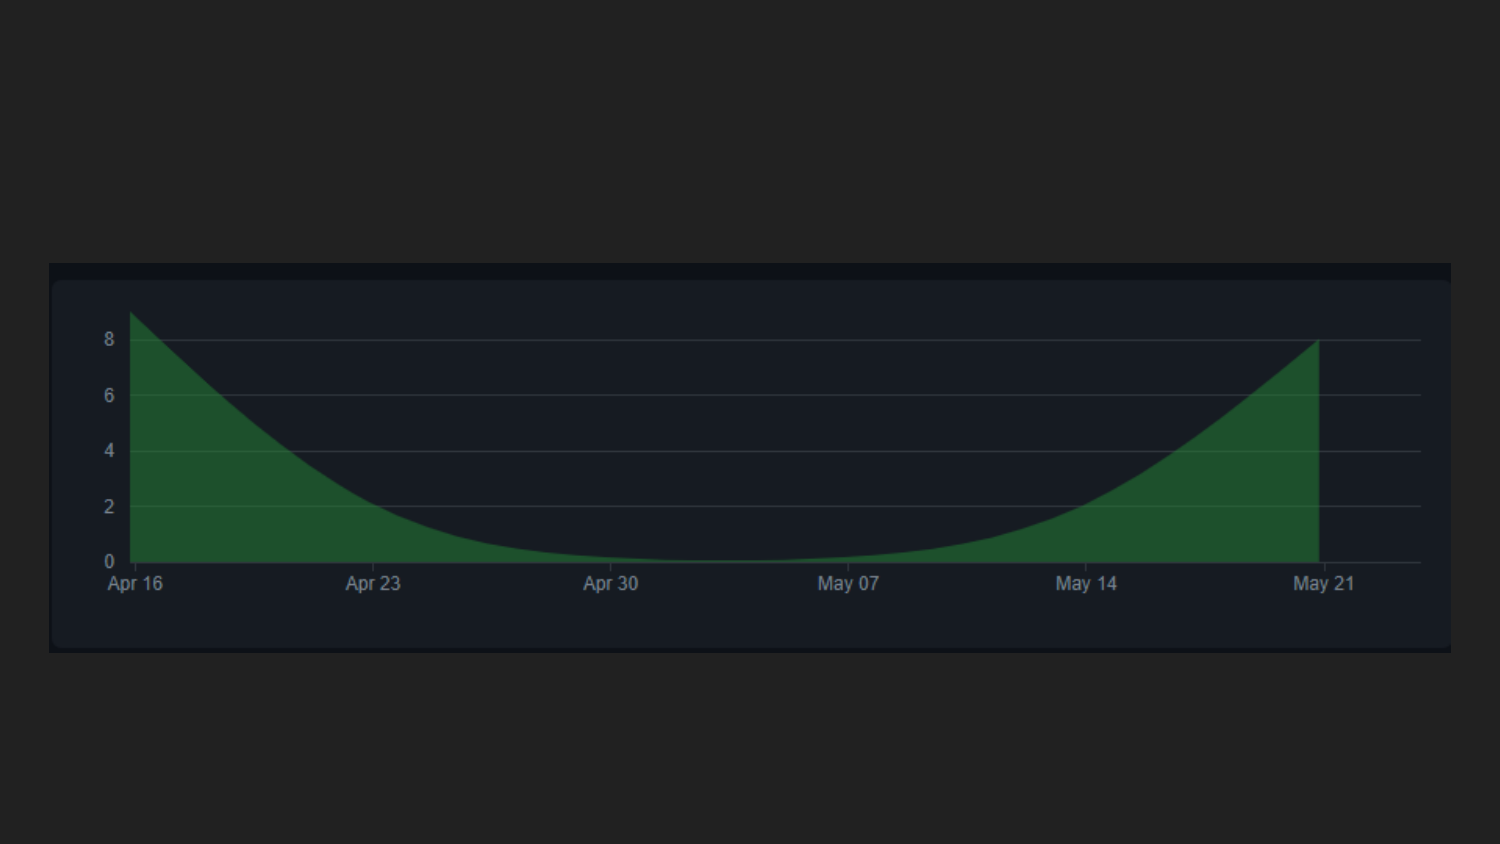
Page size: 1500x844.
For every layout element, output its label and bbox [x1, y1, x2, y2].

picture [49, 263, 1451, 653]
